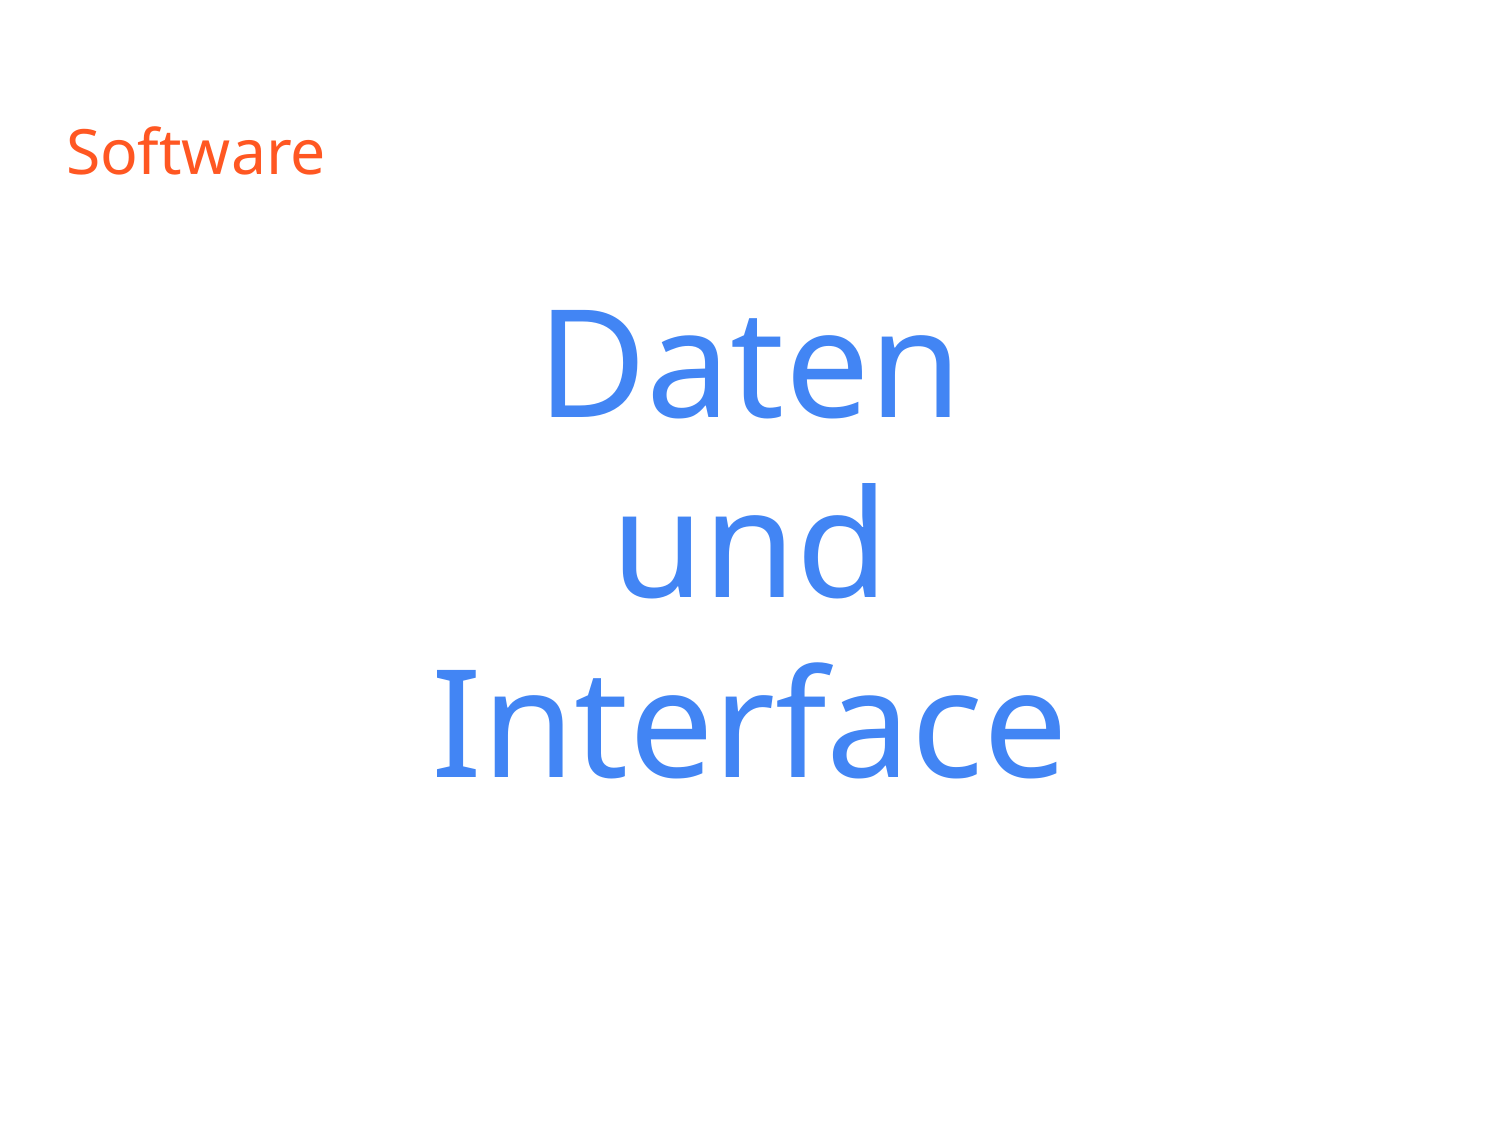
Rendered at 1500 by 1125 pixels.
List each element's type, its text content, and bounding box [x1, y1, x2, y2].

list Daten und Interface [51, 252, 1449, 1000]
title Software [51, 97, 1449, 223]
